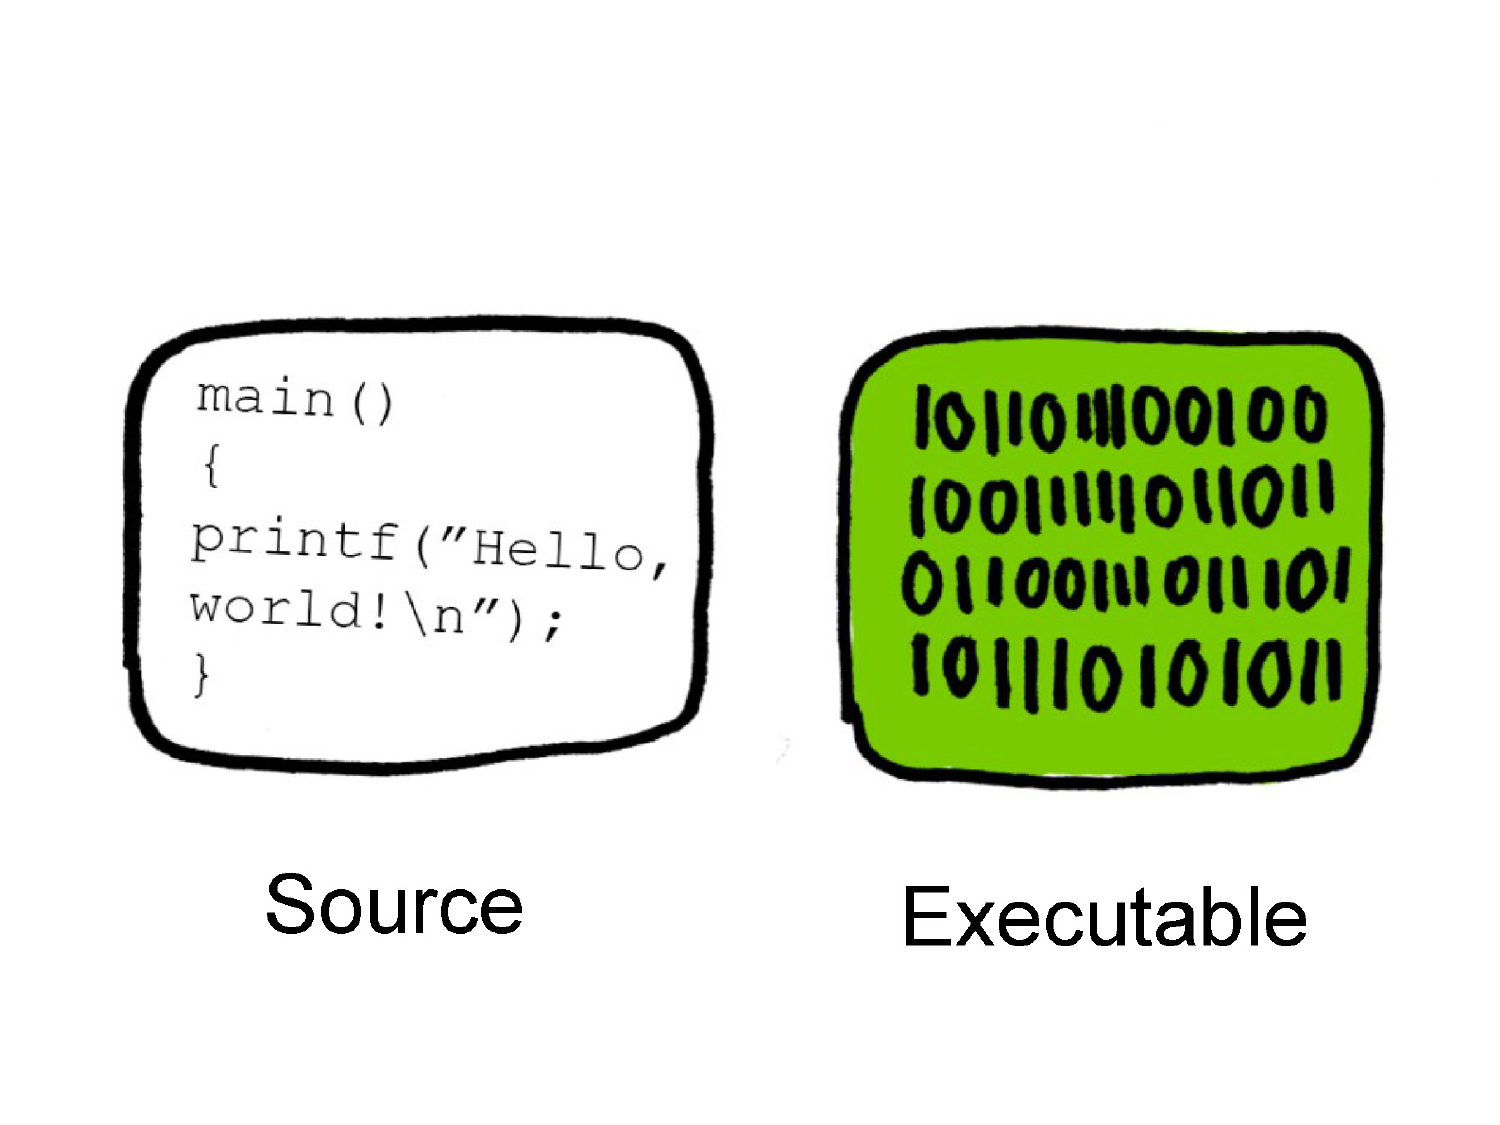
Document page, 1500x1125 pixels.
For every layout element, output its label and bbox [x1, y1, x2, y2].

picture [64, 49, 1436, 1076]
